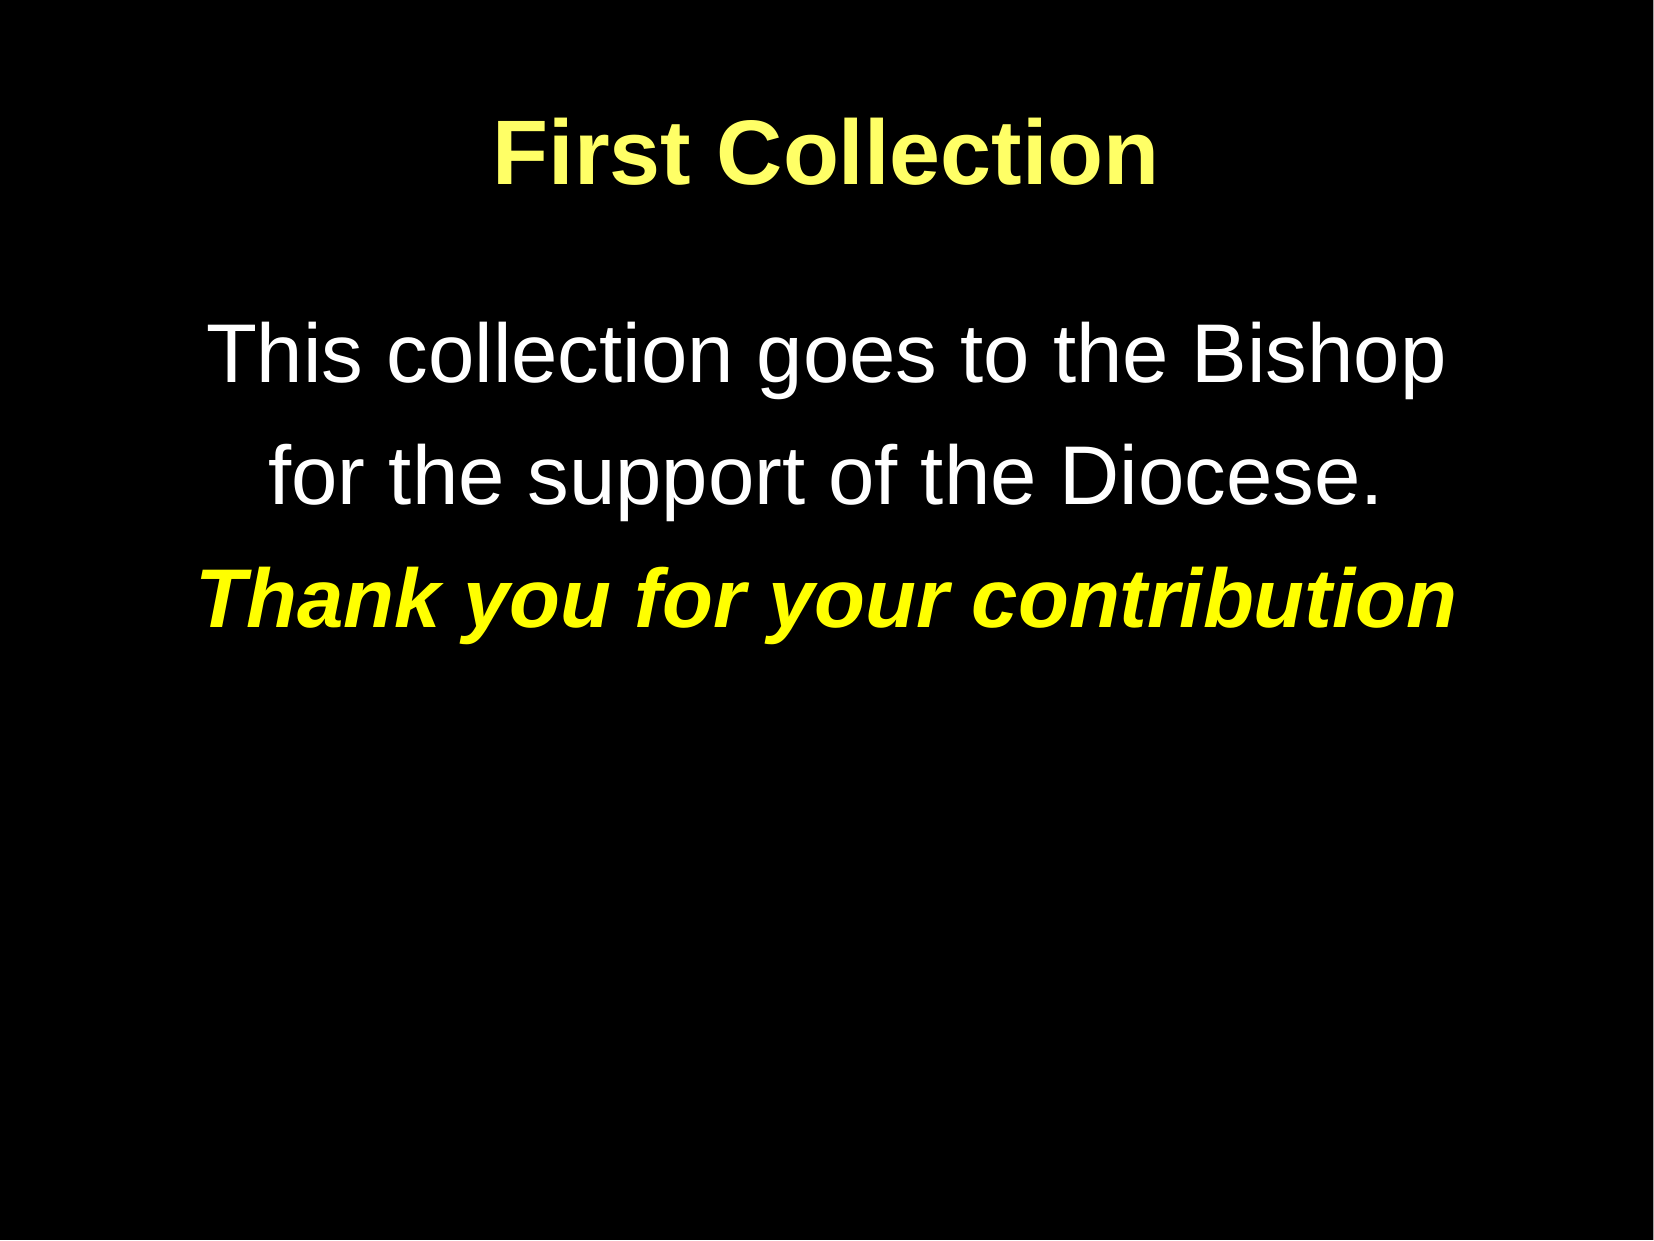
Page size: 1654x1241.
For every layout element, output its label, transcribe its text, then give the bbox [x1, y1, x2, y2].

list This collection goes to the Bishop for the support of the Diocese. Thank you for your contribution [0, 307, 1654, 1229]
title First Collection [82, 49, 1571, 257]
